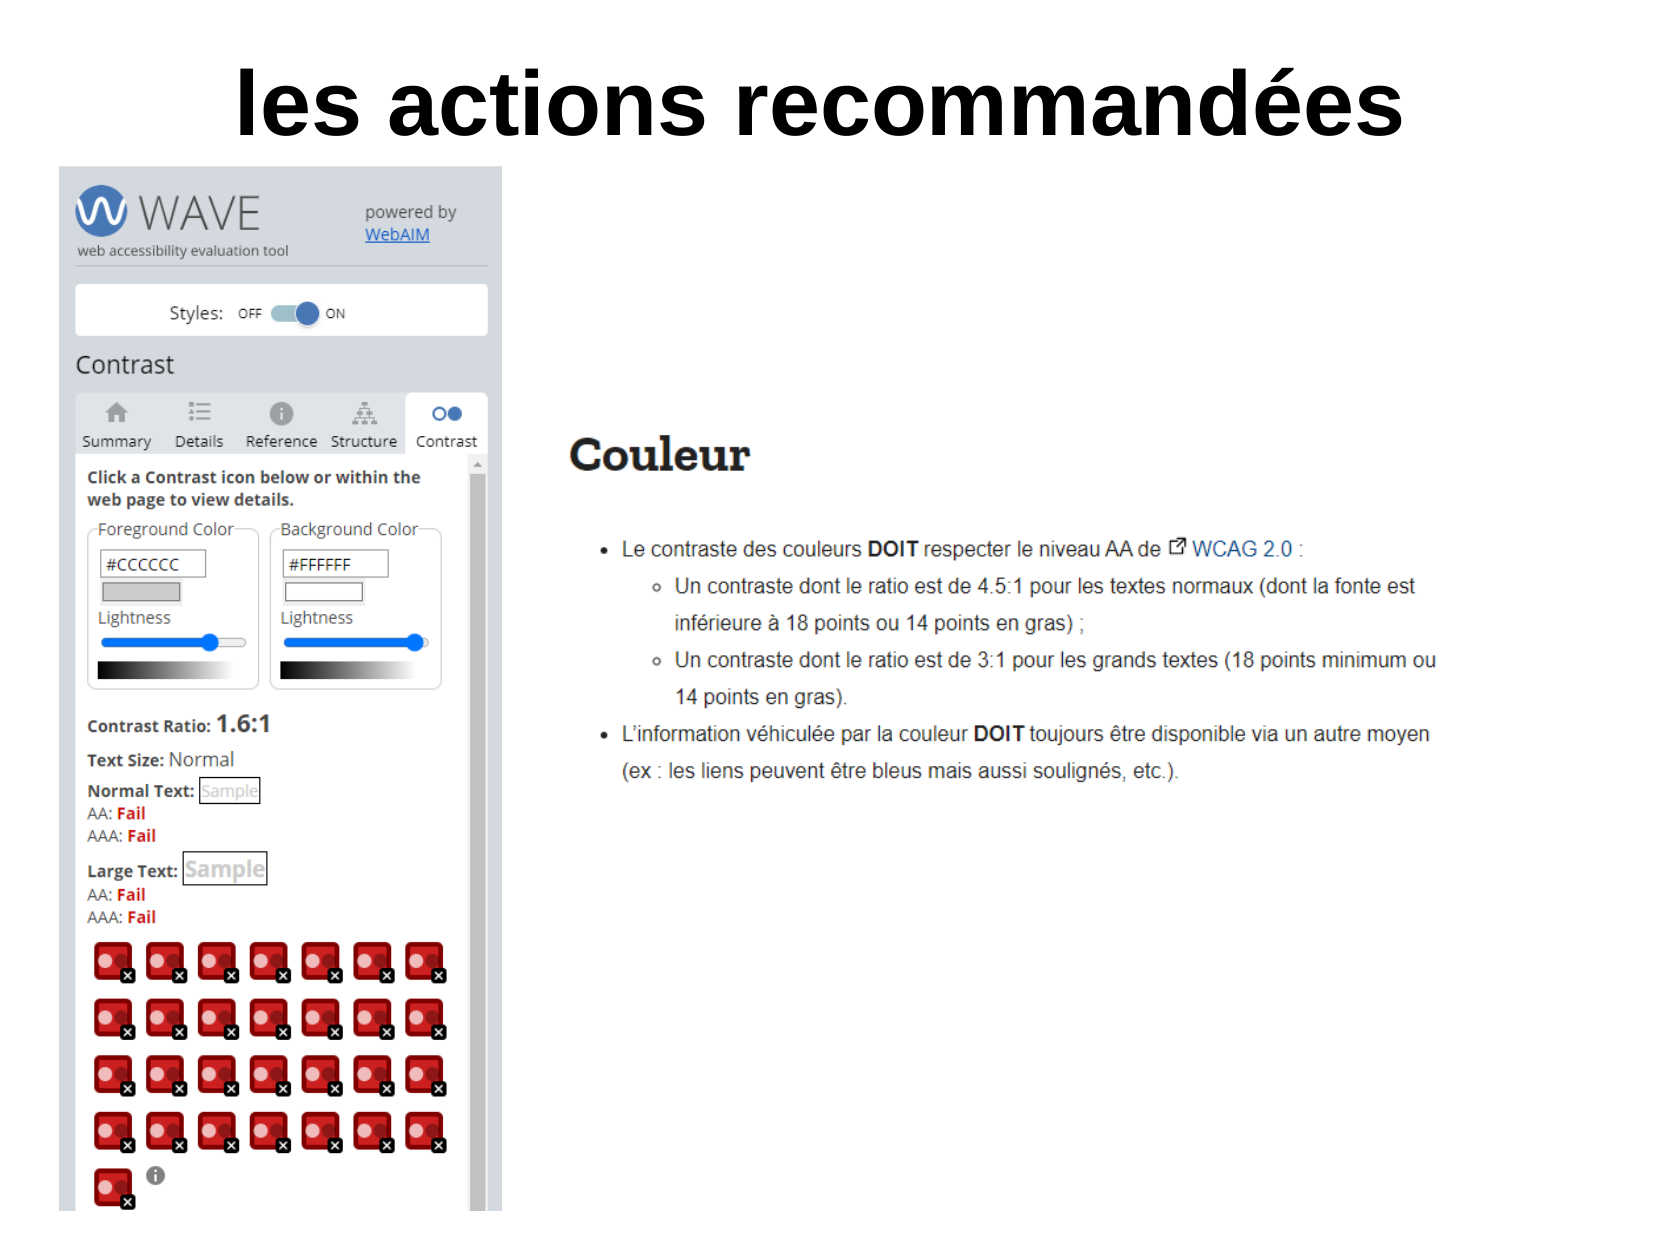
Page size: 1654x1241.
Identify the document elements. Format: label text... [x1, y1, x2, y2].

picture [560, 430, 1477, 798]
title les actions recommandées [76, 0, 1565, 208]
picture [59, 165, 502, 1211]
